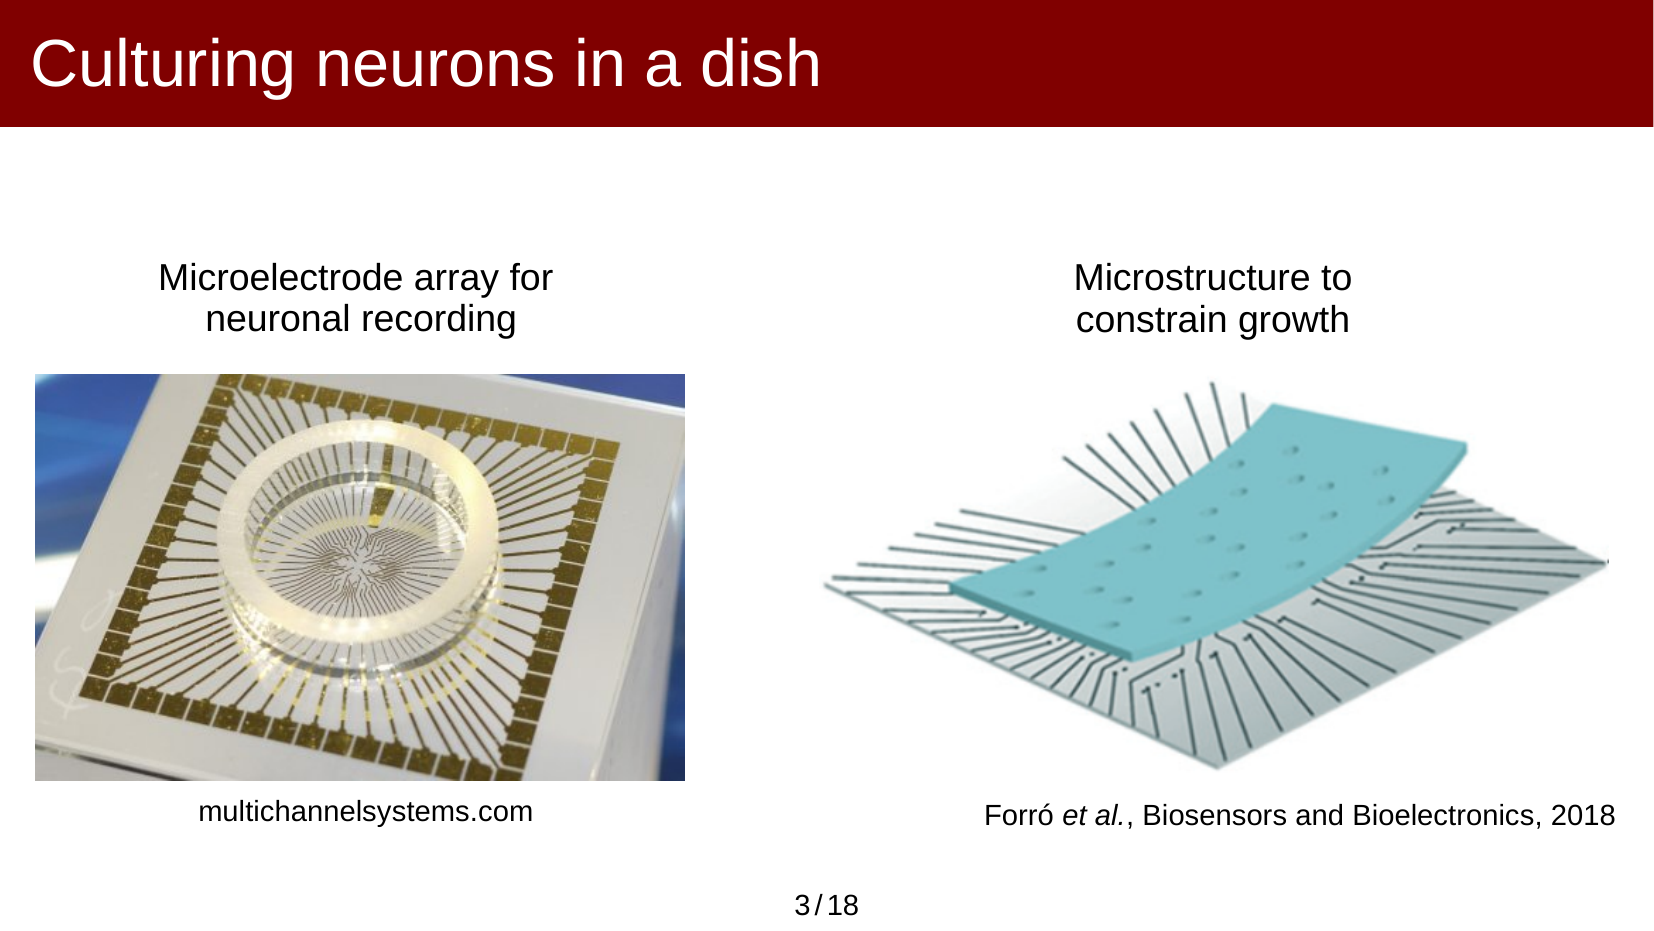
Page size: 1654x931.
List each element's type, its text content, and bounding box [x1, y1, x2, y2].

text_box Culturing neurons in a dish [15, 19, 1631, 109]
picture [35, 374, 685, 781]
text_box Microstructure to constrain growth [1058, 248, 1369, 348]
text_box multichannelsystems.com [183, 787, 549, 860]
picture [819, 353, 1609, 802]
text_box Forró et al., Biosensors and Bioelectronics, 2018 [969, 791, 1630, 865]
text_box [0, 0, 1654, 127]
text_box Microelectrode array for neuronal recording [143, 248, 580, 348]
